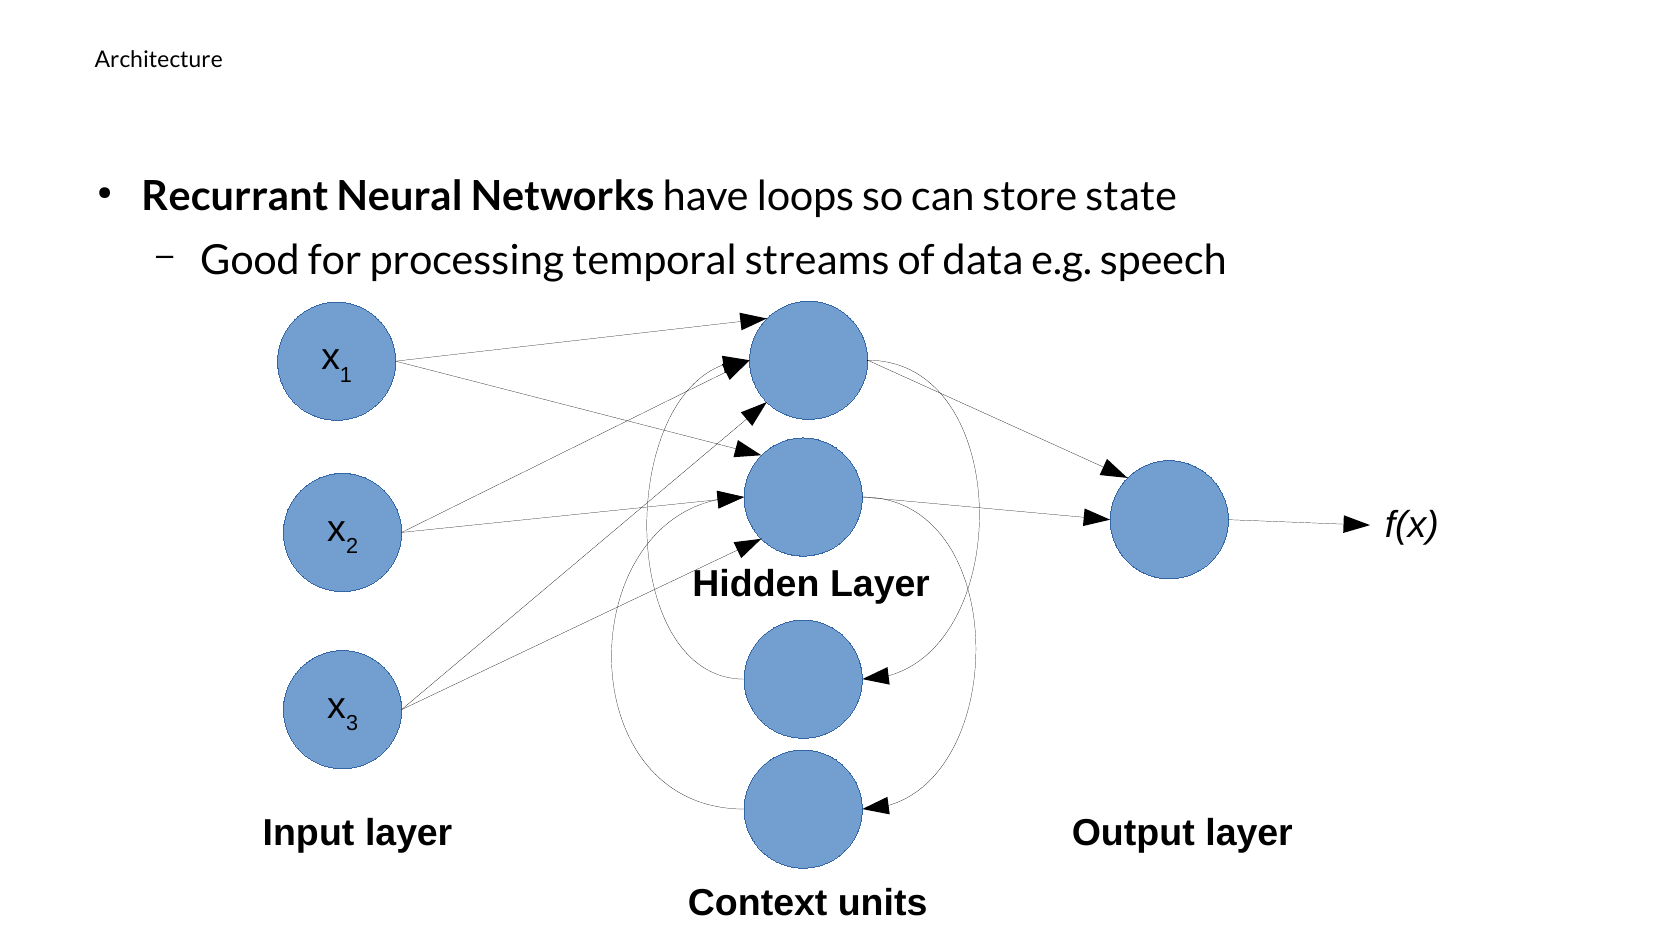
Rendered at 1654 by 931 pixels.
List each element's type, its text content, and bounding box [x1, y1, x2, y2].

text_box Hidden Layer [677, 555, 945, 612]
text_box Input layer [248, 804, 468, 861]
title Architecture [94, 0, 1583, 119]
text_box x2 [283, 473, 402, 592]
list Recurrant Neural Networks have loops so can store state Good for processing temporal streams of data e.g. speech [82, 169, 1571, 284]
text_box [744, 620, 863, 739]
text_box x1 [277, 302, 396, 421]
text_box Context units [673, 874, 943, 931]
text_box [744, 437, 863, 555]
text_box [1110, 460, 1229, 579]
text_box Output layer [1057, 804, 1317, 931]
text_box f(x) [1370, 496, 1477, 555]
text_box [744, 750, 863, 869]
text_box [749, 301, 868, 420]
text_box x3 [283, 650, 402, 769]
